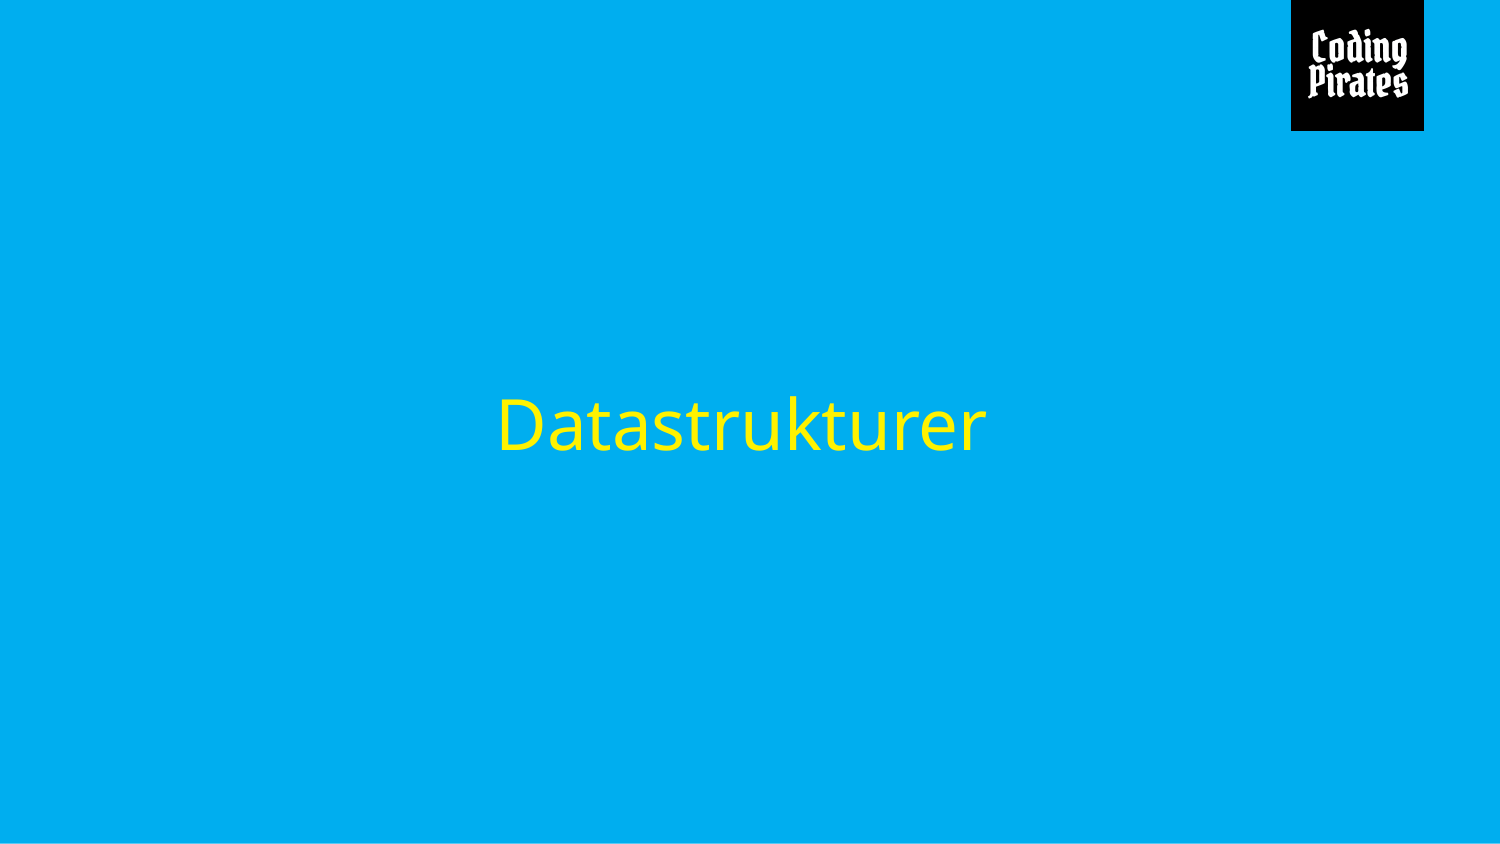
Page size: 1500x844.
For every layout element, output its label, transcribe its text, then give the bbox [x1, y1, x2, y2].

title Datastrukturer [12, 352, 1472, 491]
picture [1292, 0, 1423, 130]
